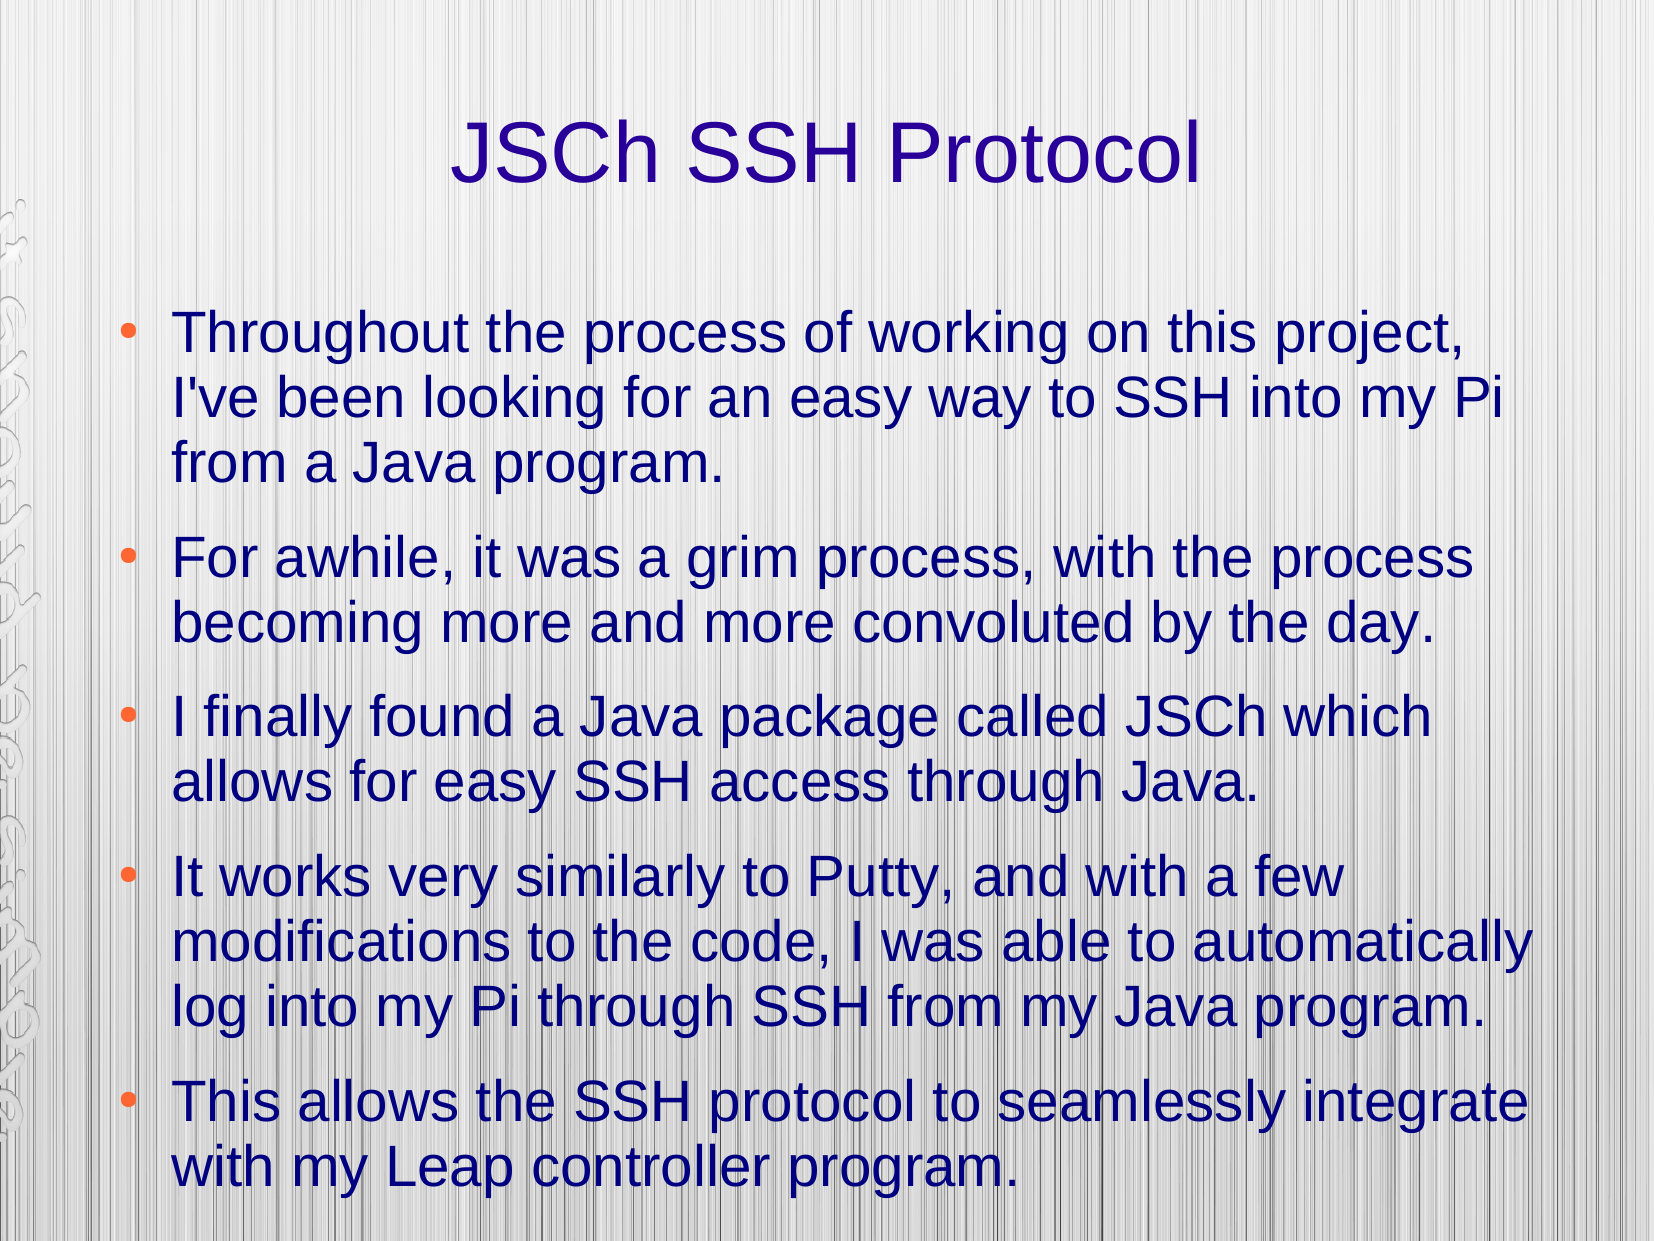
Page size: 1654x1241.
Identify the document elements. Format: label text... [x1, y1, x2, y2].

picture [0, 0, 1654, 1241]
title JSCh SSH Protocol [82, 49, 1571, 257]
list Throughout the process of working on this project, I've been looking for an easy way to SSH into my Pi from a Java program. For awhile, it was a grim process, with the process becoming more and more convoluted by the day. I finally found a Java package called JSCh which allows for easy SSH access through Java. It works very similarly to Putty, and with a few modifications to the code, I was able to automatically log into my Pi through SSH from my Java program. This allows the SSH protocol to seamlessly integrate with my Leap controller program. [100, 300, 1554, 1196]
